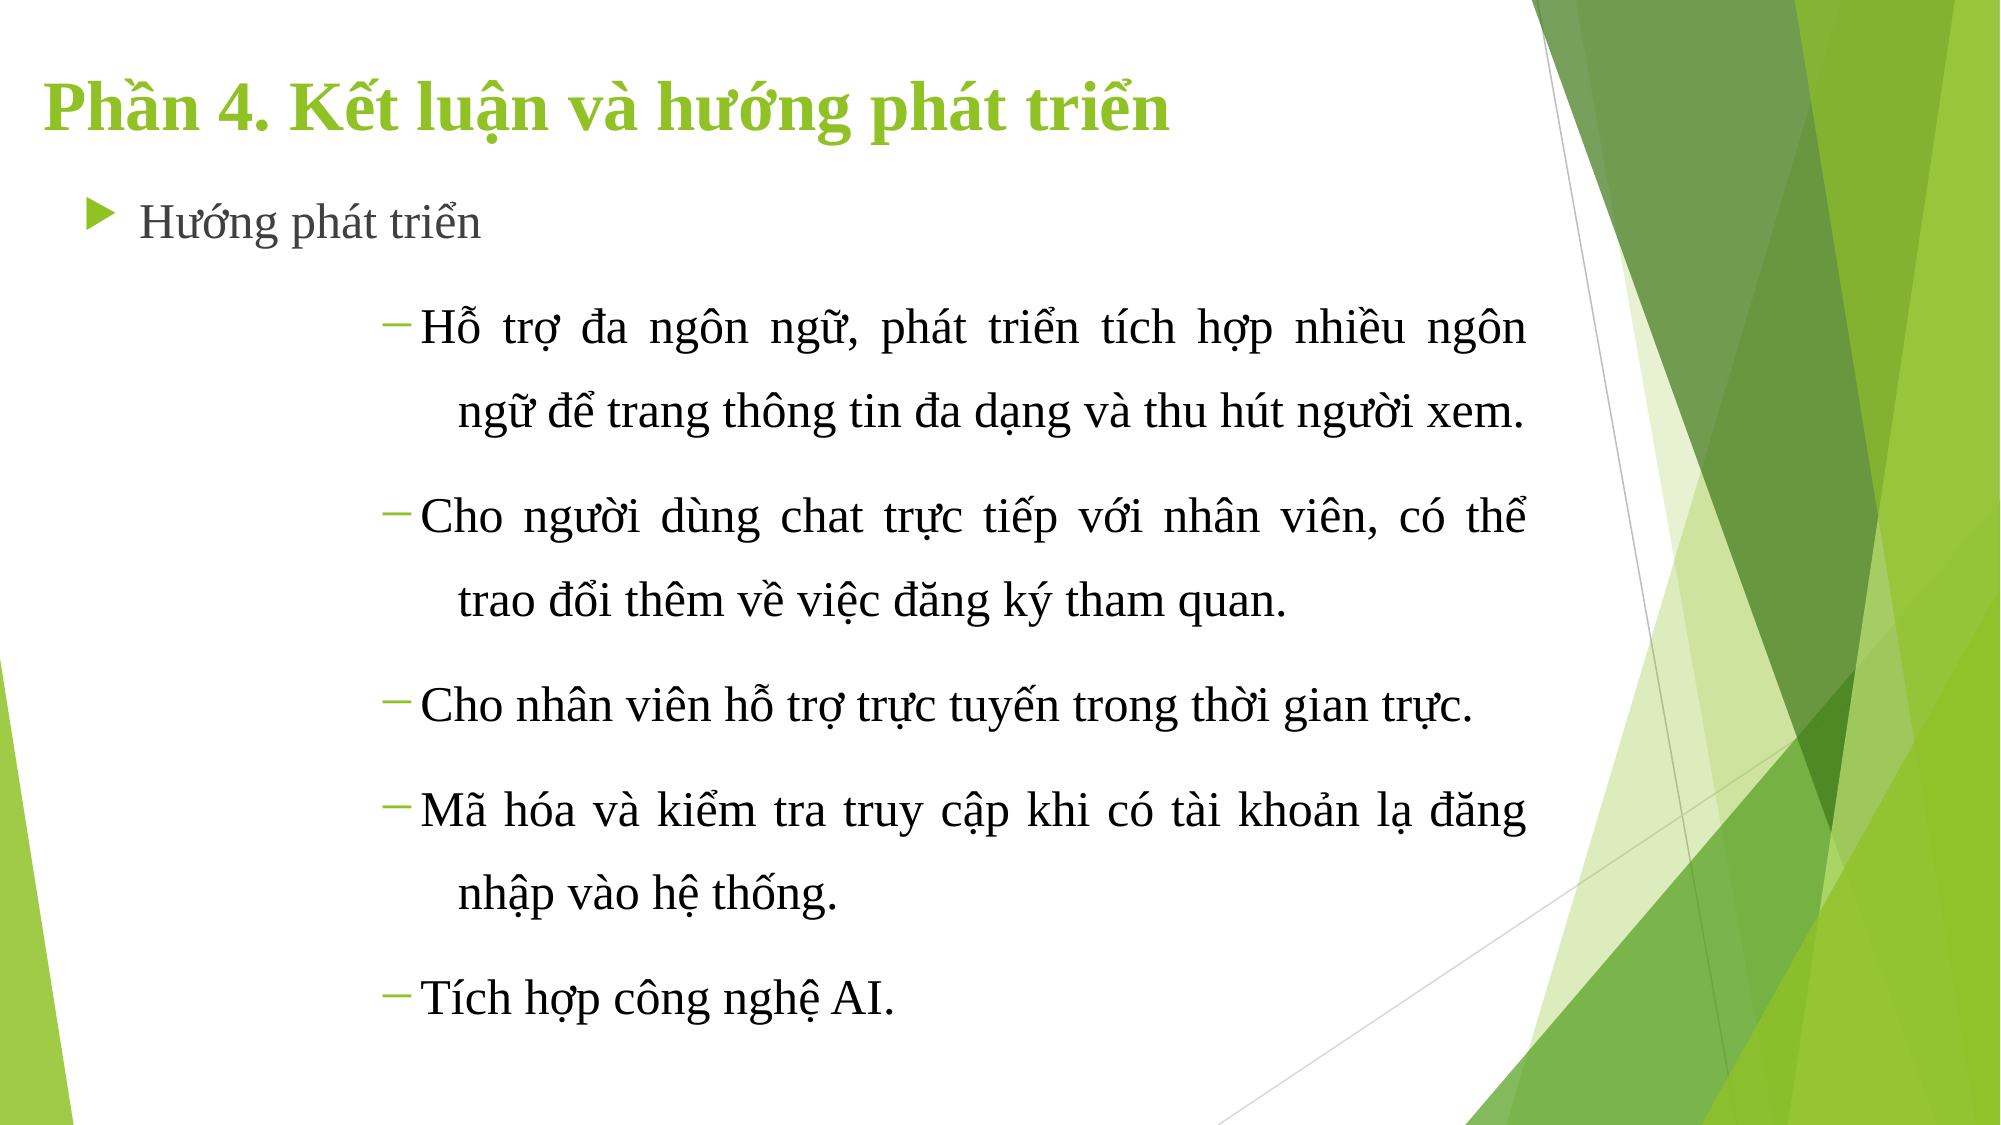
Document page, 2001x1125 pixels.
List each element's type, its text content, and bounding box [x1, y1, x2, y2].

title Phần 4. Kết luận và hướng phát triển [0, 0, 1215, 205]
list Hướng phát triển Hỗ trợ đa ngôn ngữ, phát triển tích hợp nhiều ngôn ngữ để trang thông tin đa dạng và thu hút người xem. Cho người dùng chat trực tiếp với nhân viên, có thể trao đổi thêm về việc đăng ký tham quan. Cho nhân viên hỗ trợ trực tuyến trong thời gian trực. Mã hóa và kiểm tra truy cập khi có tài khoản lạ đăng nhập vào hệ thống. Tích hợp công nghệ AI. [67, 153, 1543, 1068]
